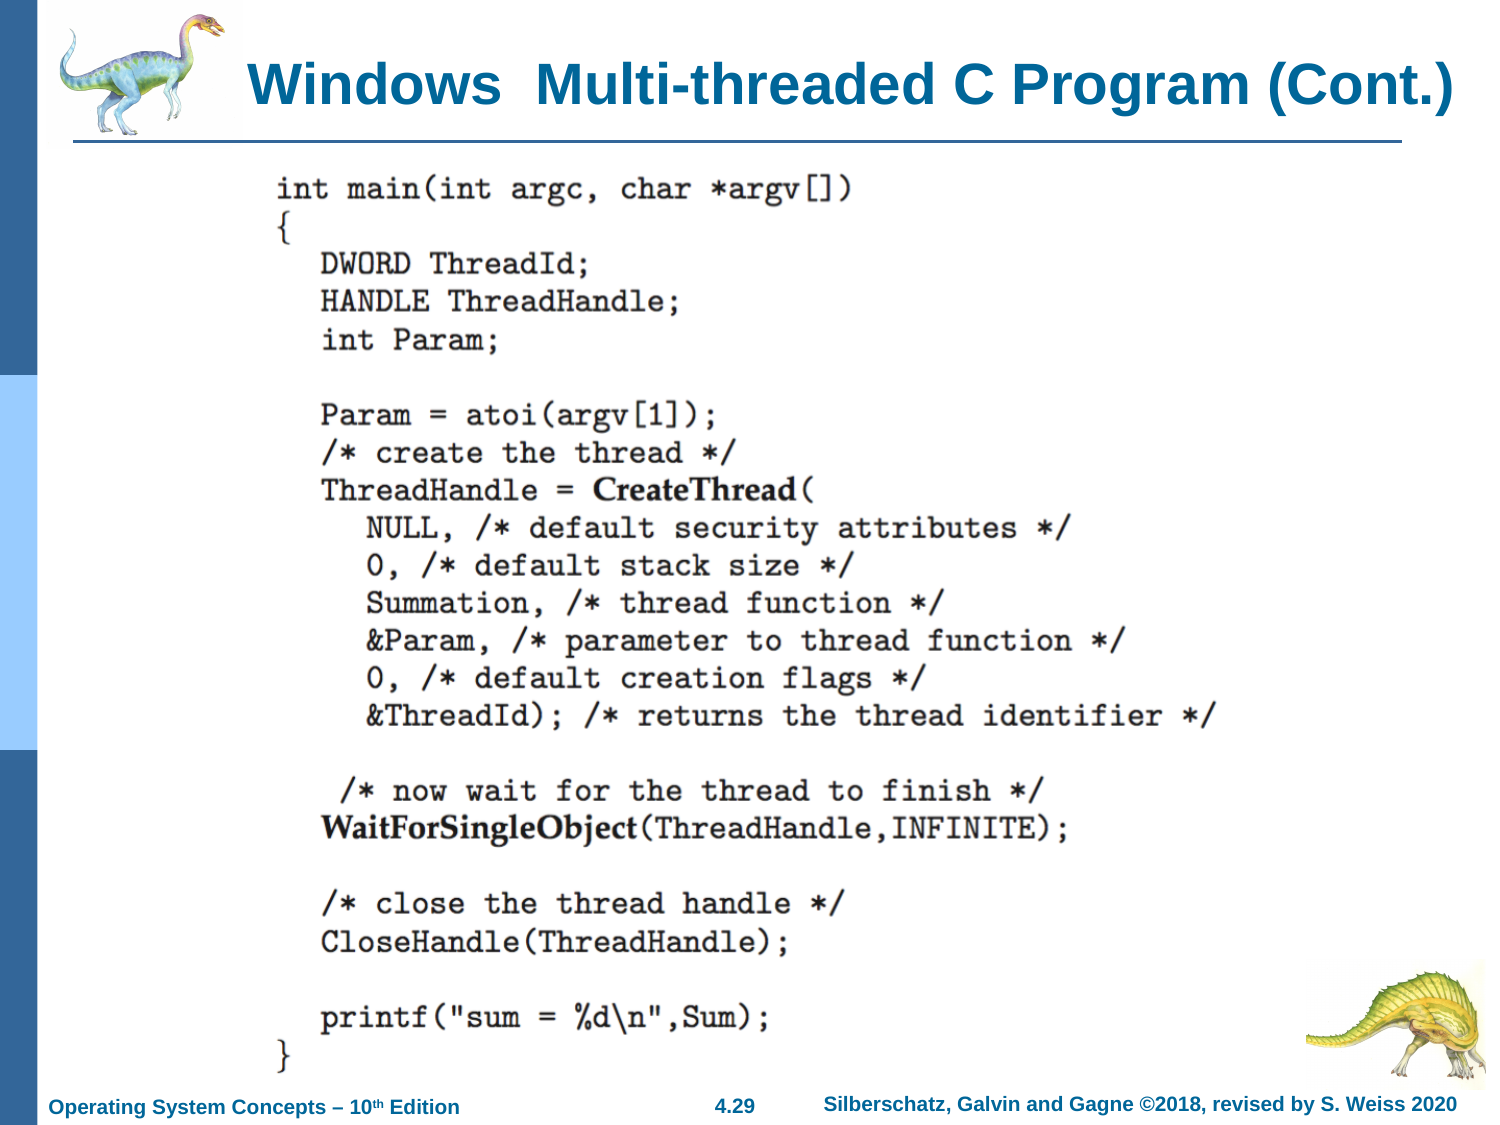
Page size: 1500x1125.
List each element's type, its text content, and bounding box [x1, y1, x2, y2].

title Windows Multi-threaded C Program (Cont.) [213, 28, 1490, 124]
picture [46, 0, 1486, 1093]
picture [1140, 1096, 1148, 1101]
